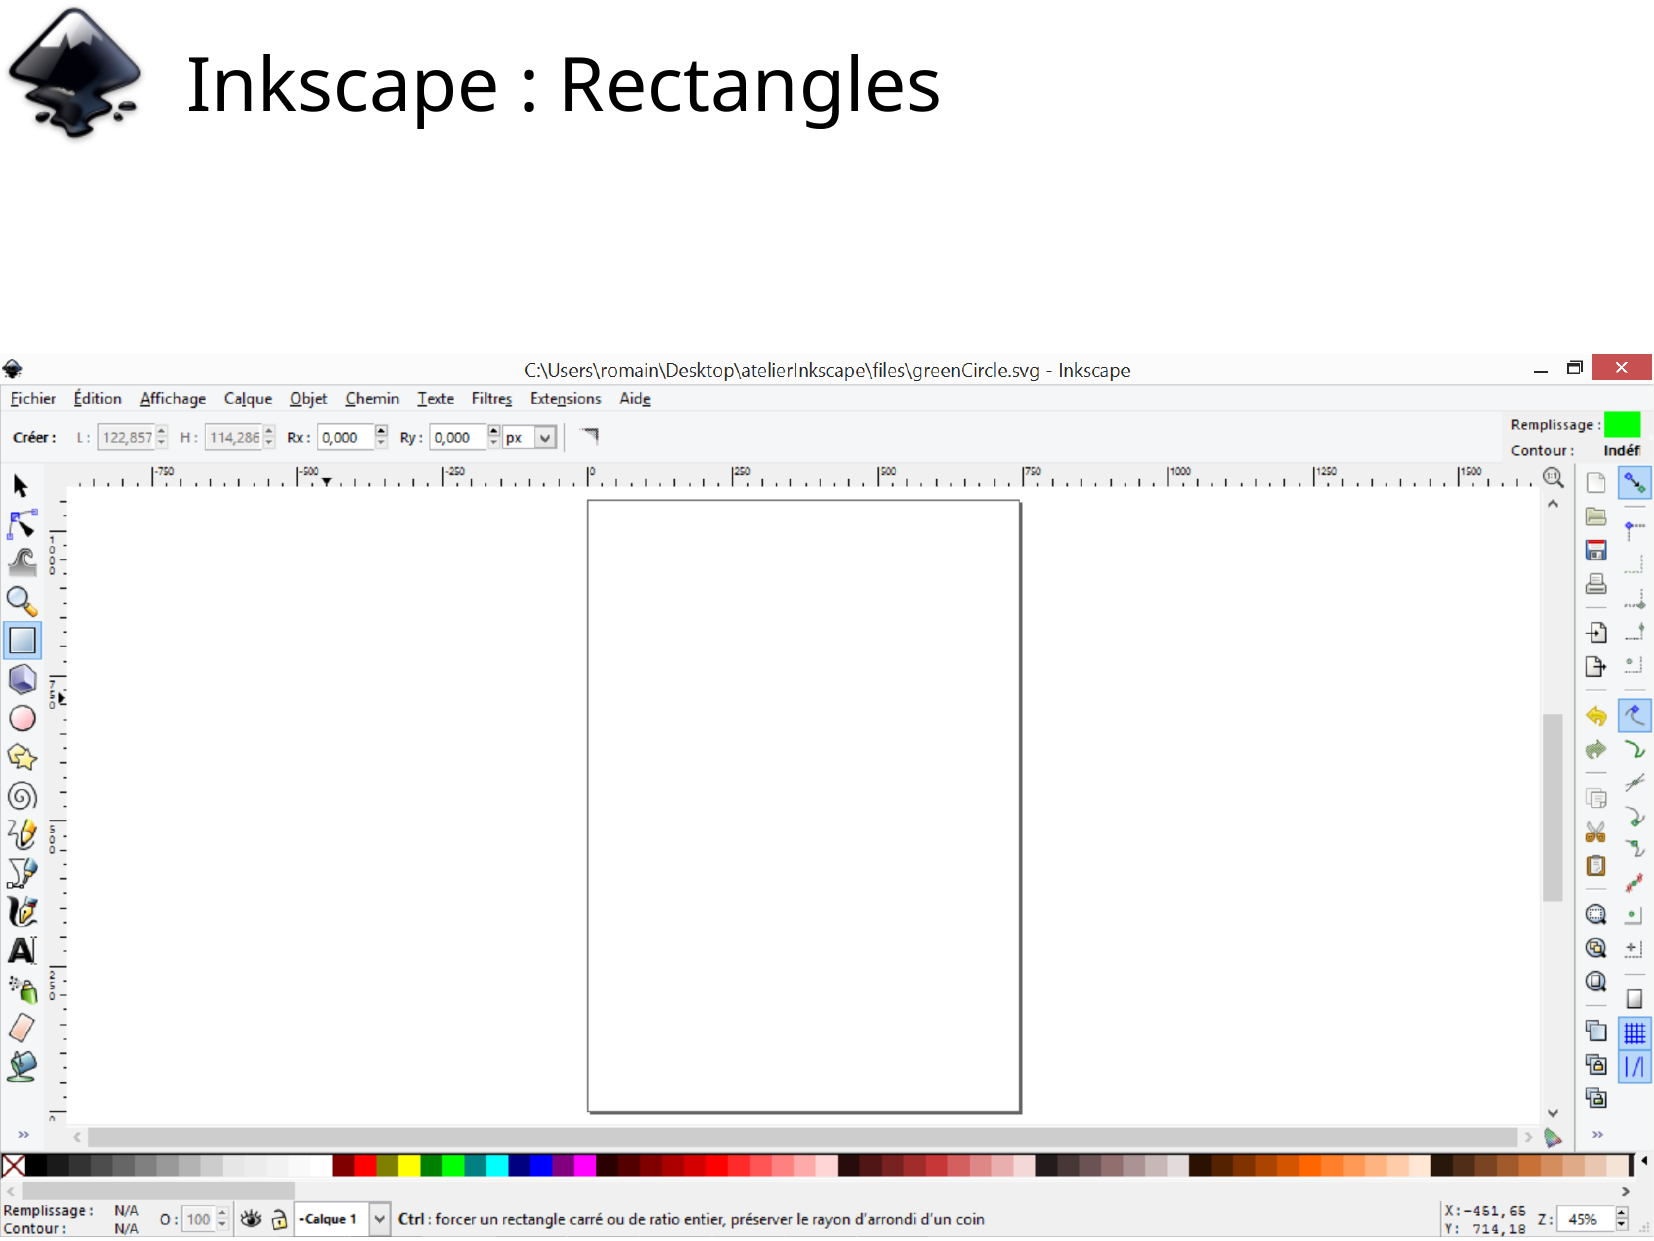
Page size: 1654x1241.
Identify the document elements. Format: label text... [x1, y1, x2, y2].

picture [0, 0, 150, 151]
picture [0, 354, 1654, 1237]
text_box Inkscape : Rectangles [171, 23, 1630, 135]
